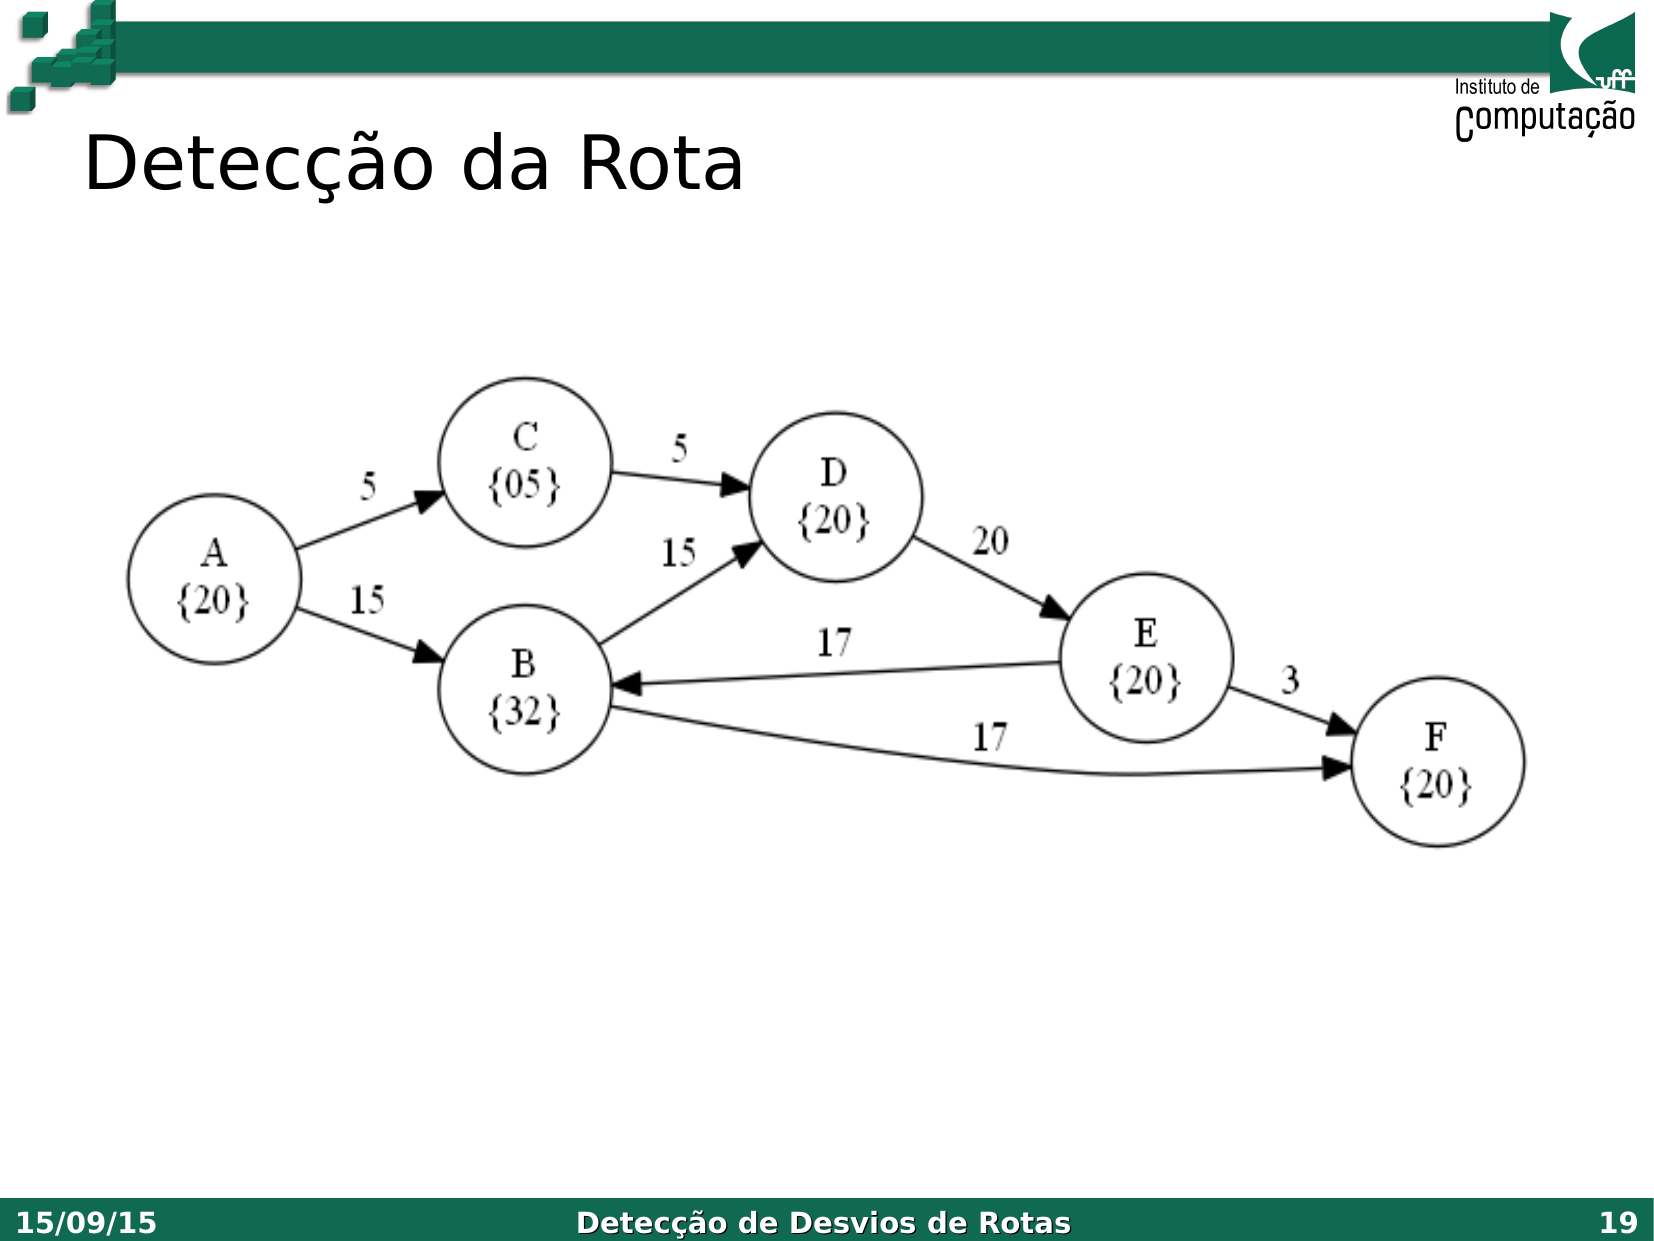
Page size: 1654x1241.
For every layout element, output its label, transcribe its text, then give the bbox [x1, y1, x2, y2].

title Detecção da Rota [82, 70, 1571, 257]
picture [0, 0, 1654, 166]
picture [0, 1198, 1654, 1241]
picture [118, 366, 1536, 860]
